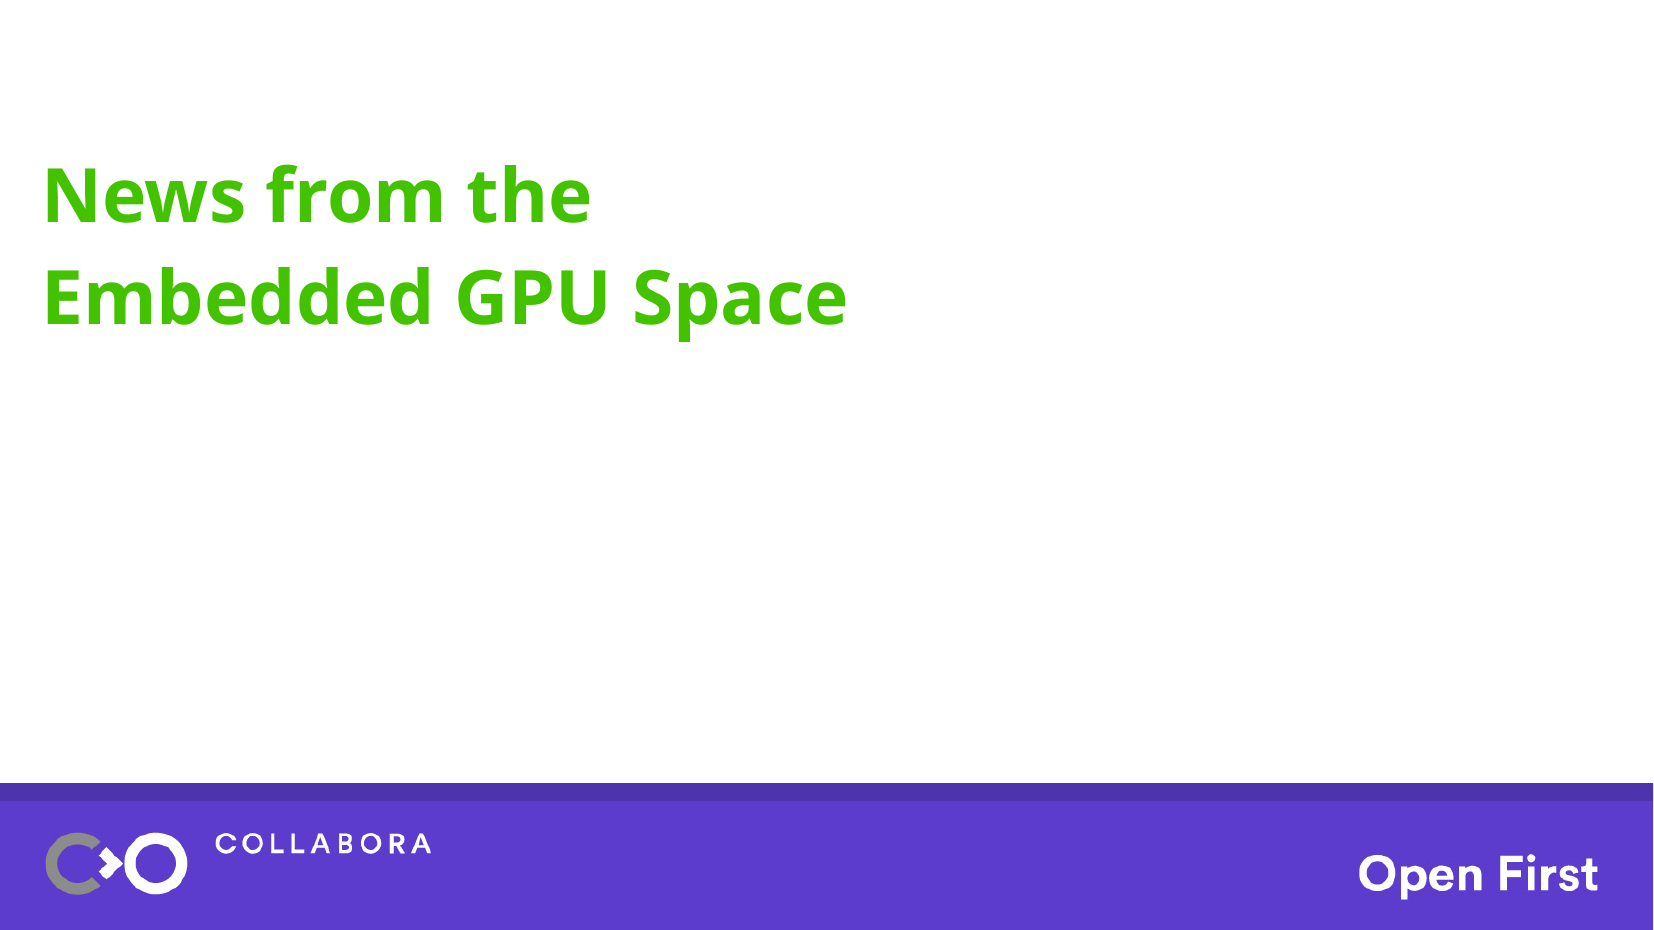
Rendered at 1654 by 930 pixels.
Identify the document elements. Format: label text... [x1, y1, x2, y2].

title News from the Embedded GPU Space [41, 113, 985, 376]
picture [0, 0, 1654, 930]
